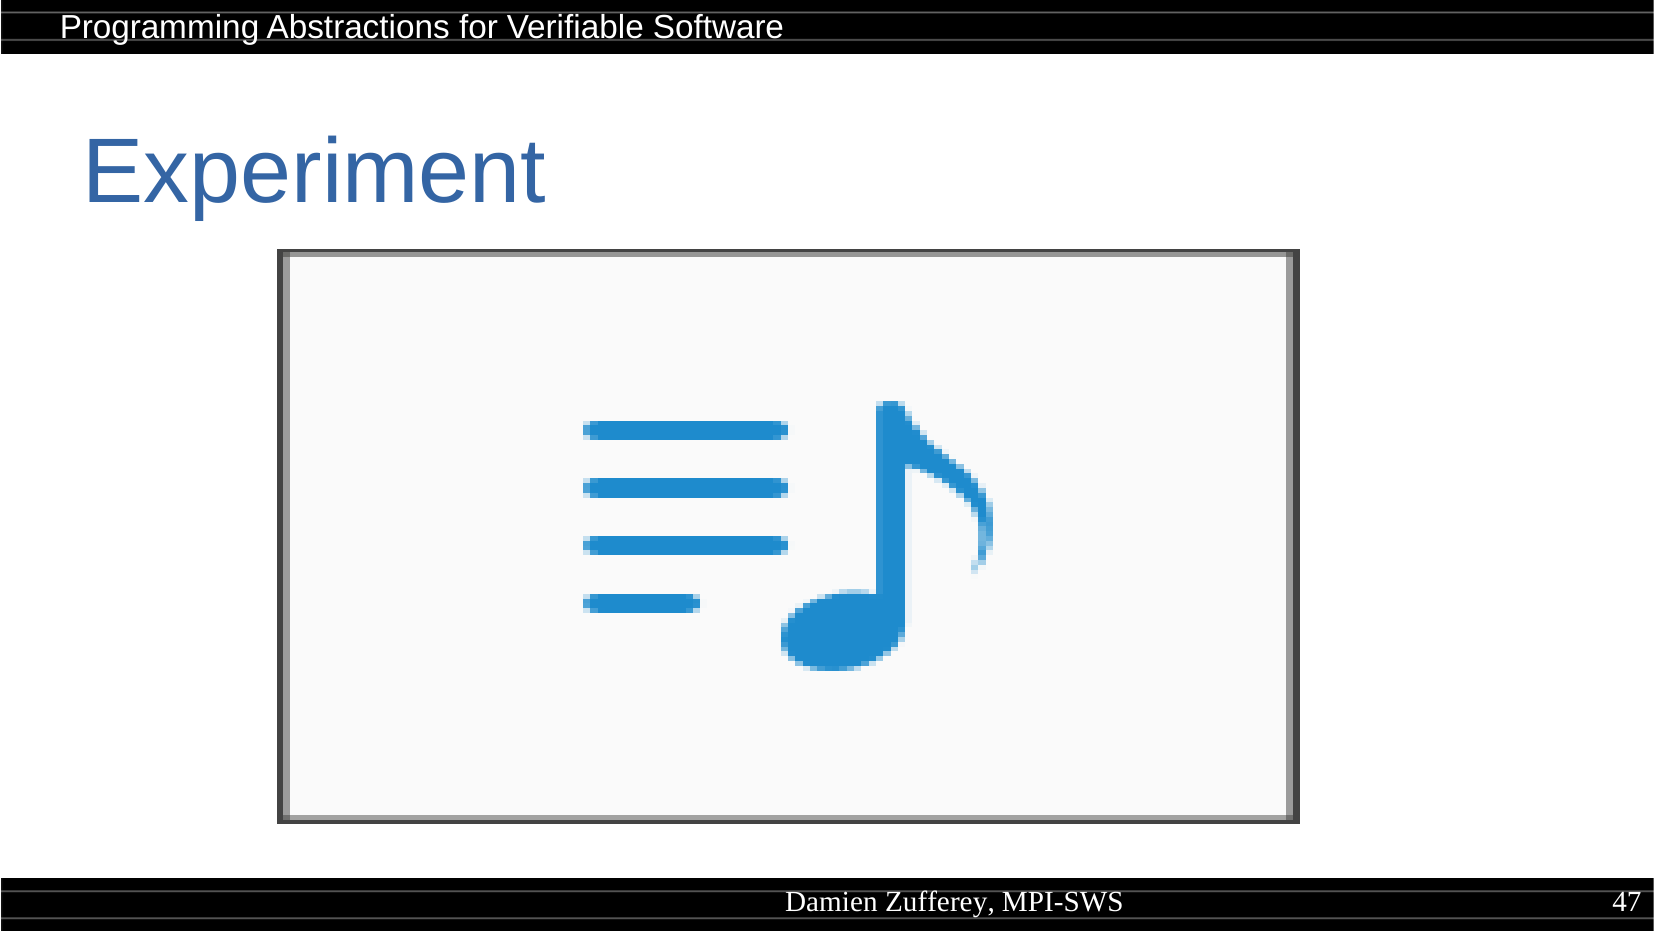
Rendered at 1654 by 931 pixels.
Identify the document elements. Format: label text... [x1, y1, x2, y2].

title Experiment [82, 92, 1571, 249]
text_box [275, 248, 1301, 826]
picture [1, 0, 1654, 54]
picture [1, 878, 1654, 931]
